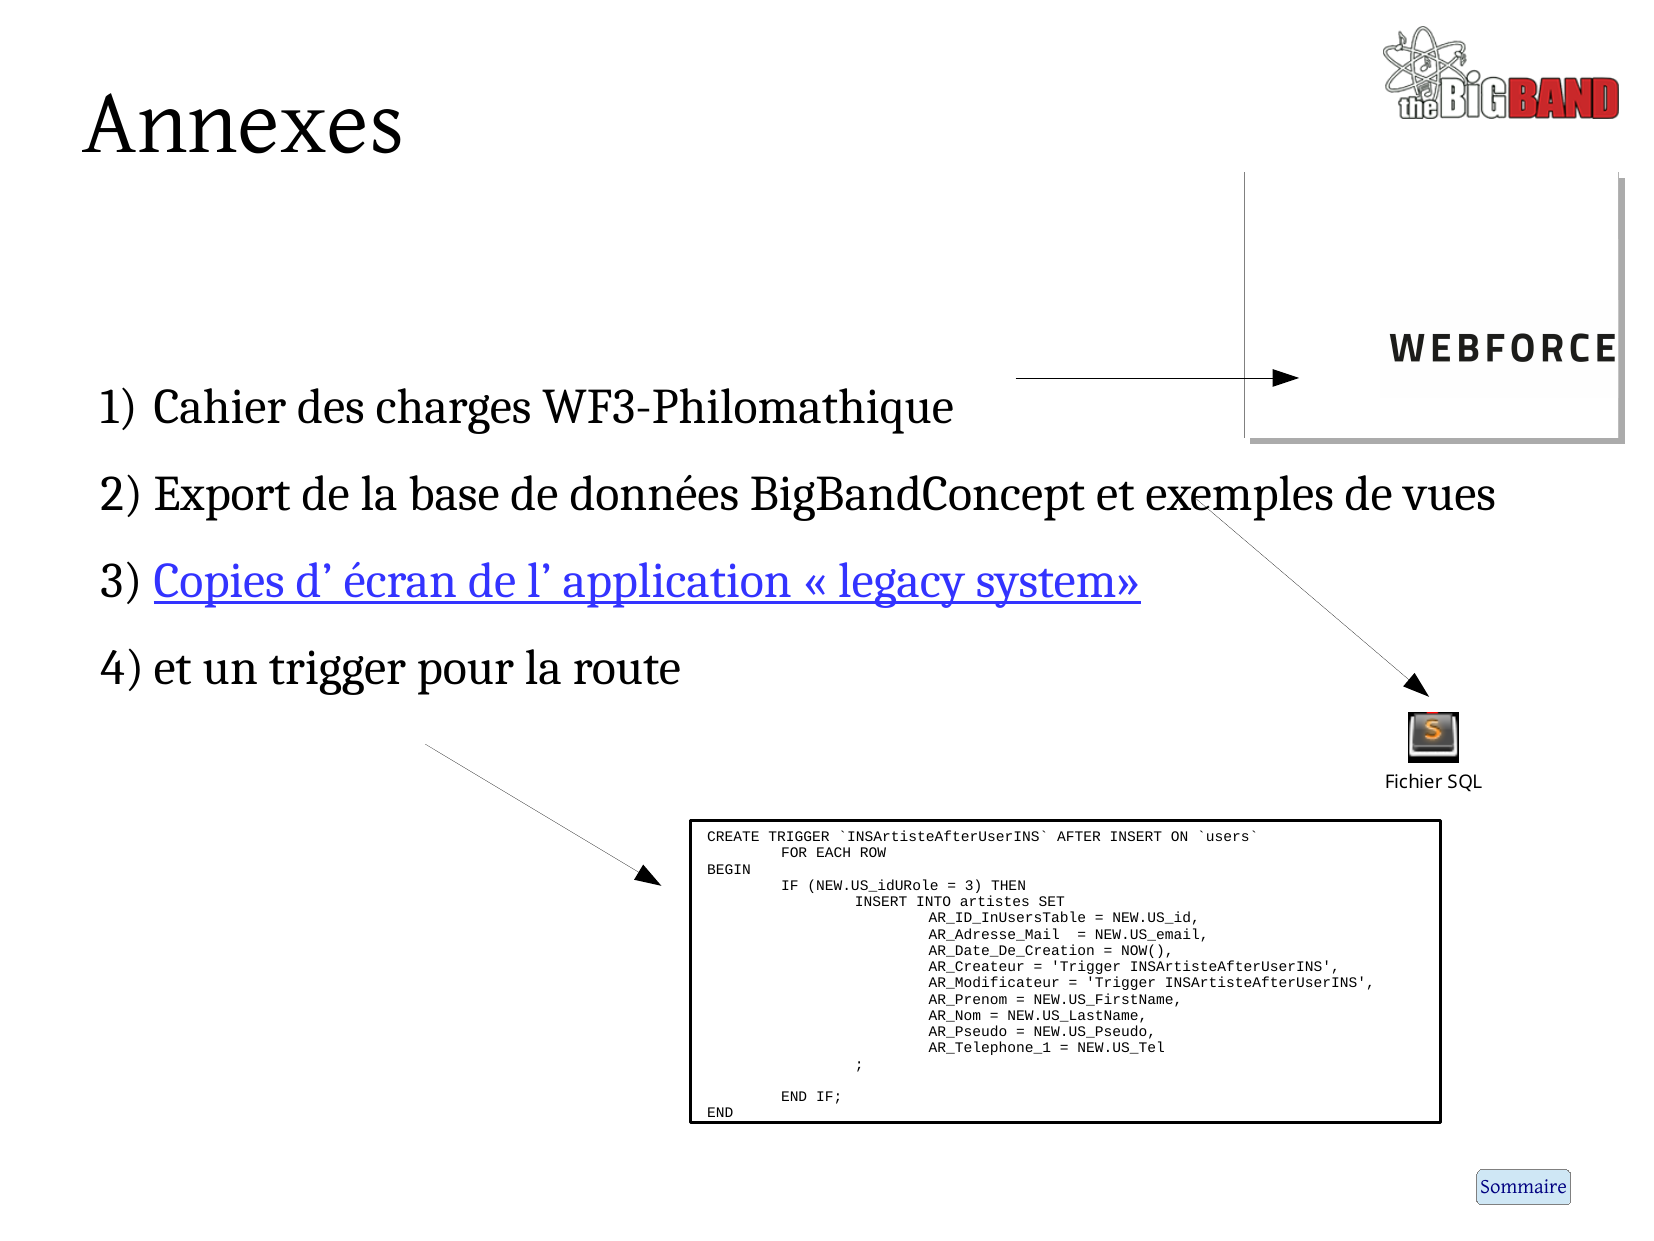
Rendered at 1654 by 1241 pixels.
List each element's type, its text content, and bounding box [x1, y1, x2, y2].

picture [1383, 26, 1619, 119]
chart [1358, 712, 1509, 839]
list Cahier des charges WF3-Philomathique Export de la base de données BigBandConcept et exemples de vues Copies d’ écran de l’ application « legacy system» et un trigger pour la route [82, 224, 1571, 851]
title Annexes [82, 49, 1571, 201]
chart [1244, 172, 1619, 438]
text_box CREATE TRIGGER `INSArtisteAfterUserINS` AFTER INSERT ON `users` FOR EACH ROW BEGIN IF (NEW.US_idURole = 3) THEN INSERT INTO artistes SET AR_ID_InUsersTable = NEW.US_id, AR_Adresse_Mail = NEW.US_email, AR_Date_De_Creation = NOW(), AR_Createur = 'Trigger INSArtisteAfterUserINS', AR_Modificateur = 'Trigger INSArtisteAfterUserINS', AR_Prenom = NEW.US_FirstName, AR_Nom = NEW.US_LastName, AR_Pseudo = NEW.US_Pseudo, AR_Telephone_1 = NEW.US_Tel ; END IF; END [690, 820, 1441, 1123]
text_box Sommaire [1476, 1169, 1571, 1205]
